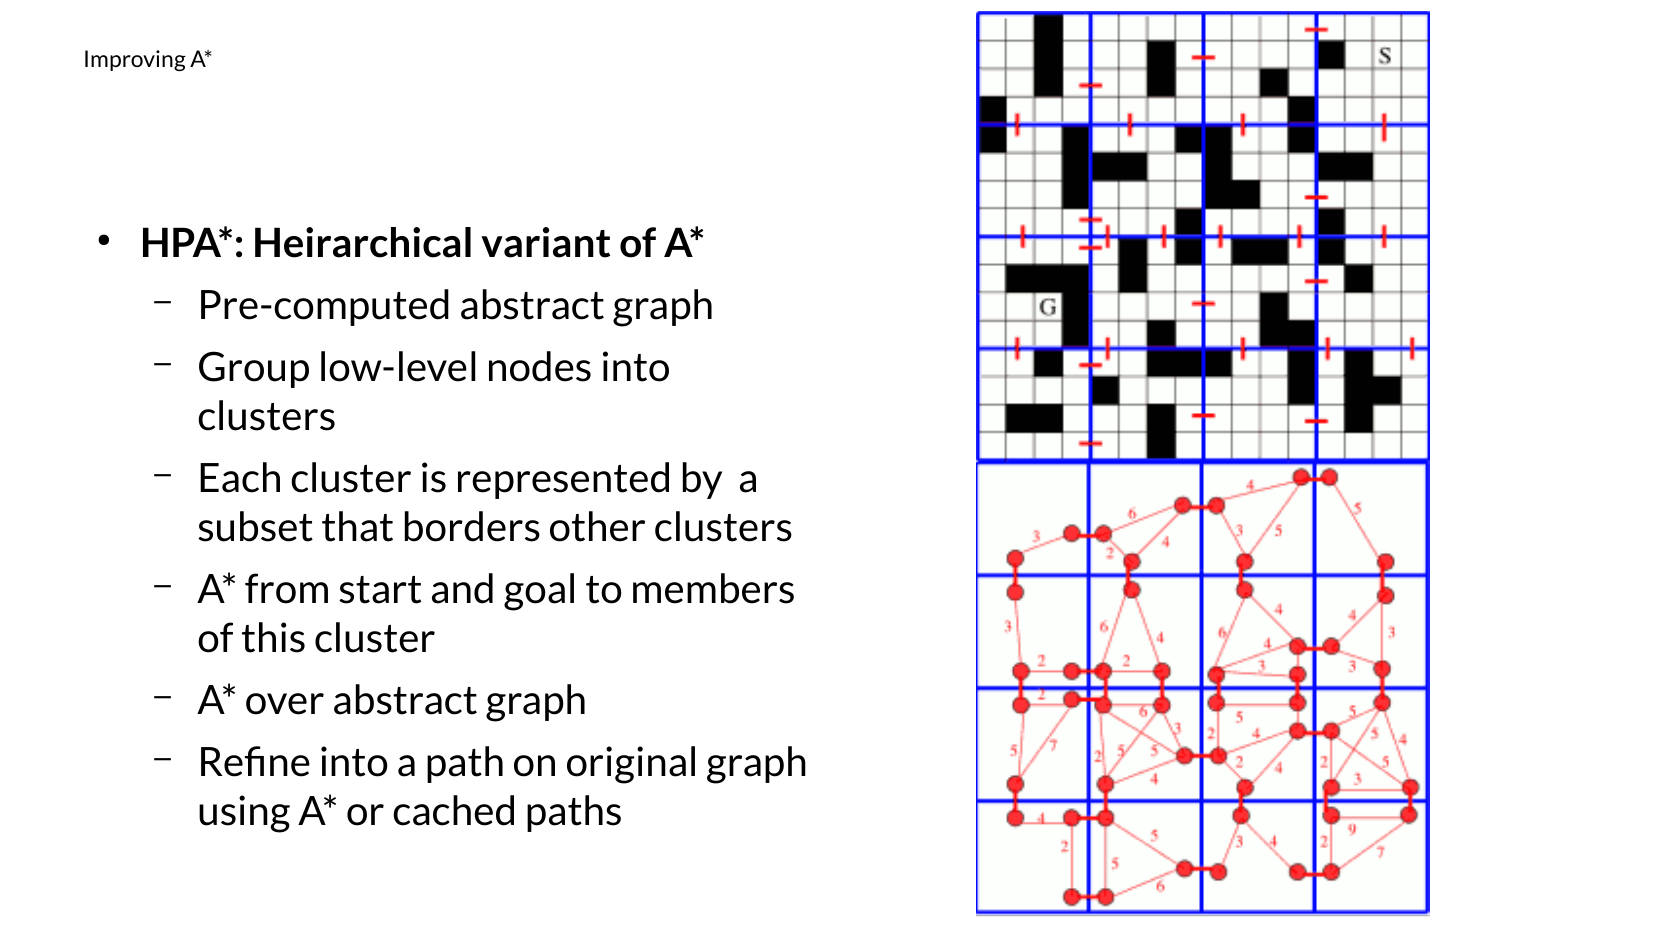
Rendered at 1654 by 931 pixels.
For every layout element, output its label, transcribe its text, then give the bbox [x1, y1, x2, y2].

picture [976, 11, 1430, 922]
list HPA*: Heirarchical variant of A* Pre-computed abstract graph Group low-level nodes into clusters Each cluster is represented by a subset that borders other clusters A* from start and goal to members of this cluster A* over abstract graph Refine into a path on original graph using A* or cached paths [82, 217, 809, 839]
title Improving A* [83, 0, 1571, 119]
